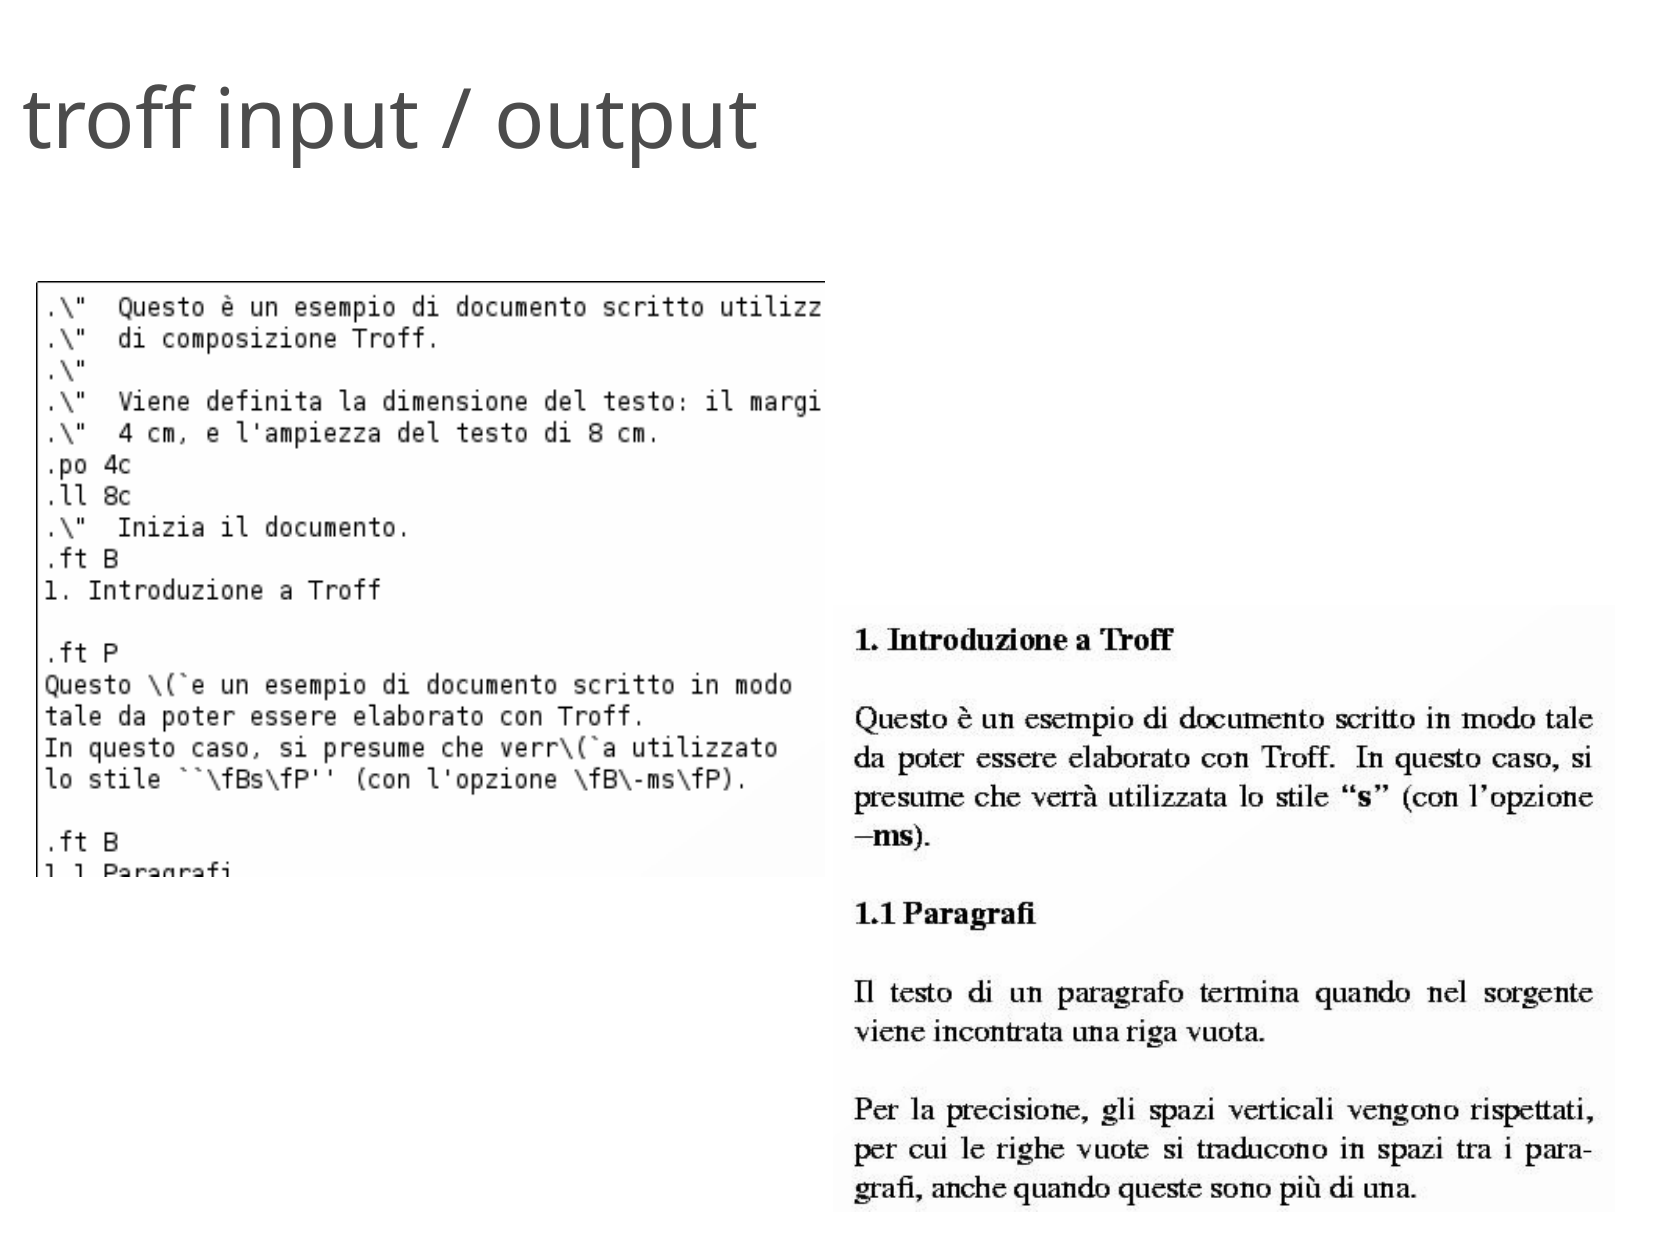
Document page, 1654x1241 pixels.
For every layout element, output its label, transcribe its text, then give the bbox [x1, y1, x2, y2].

title troff input / output [22, 19, 1654, 213]
picture [833, 605, 1615, 1212]
picture [36, 281, 825, 877]
